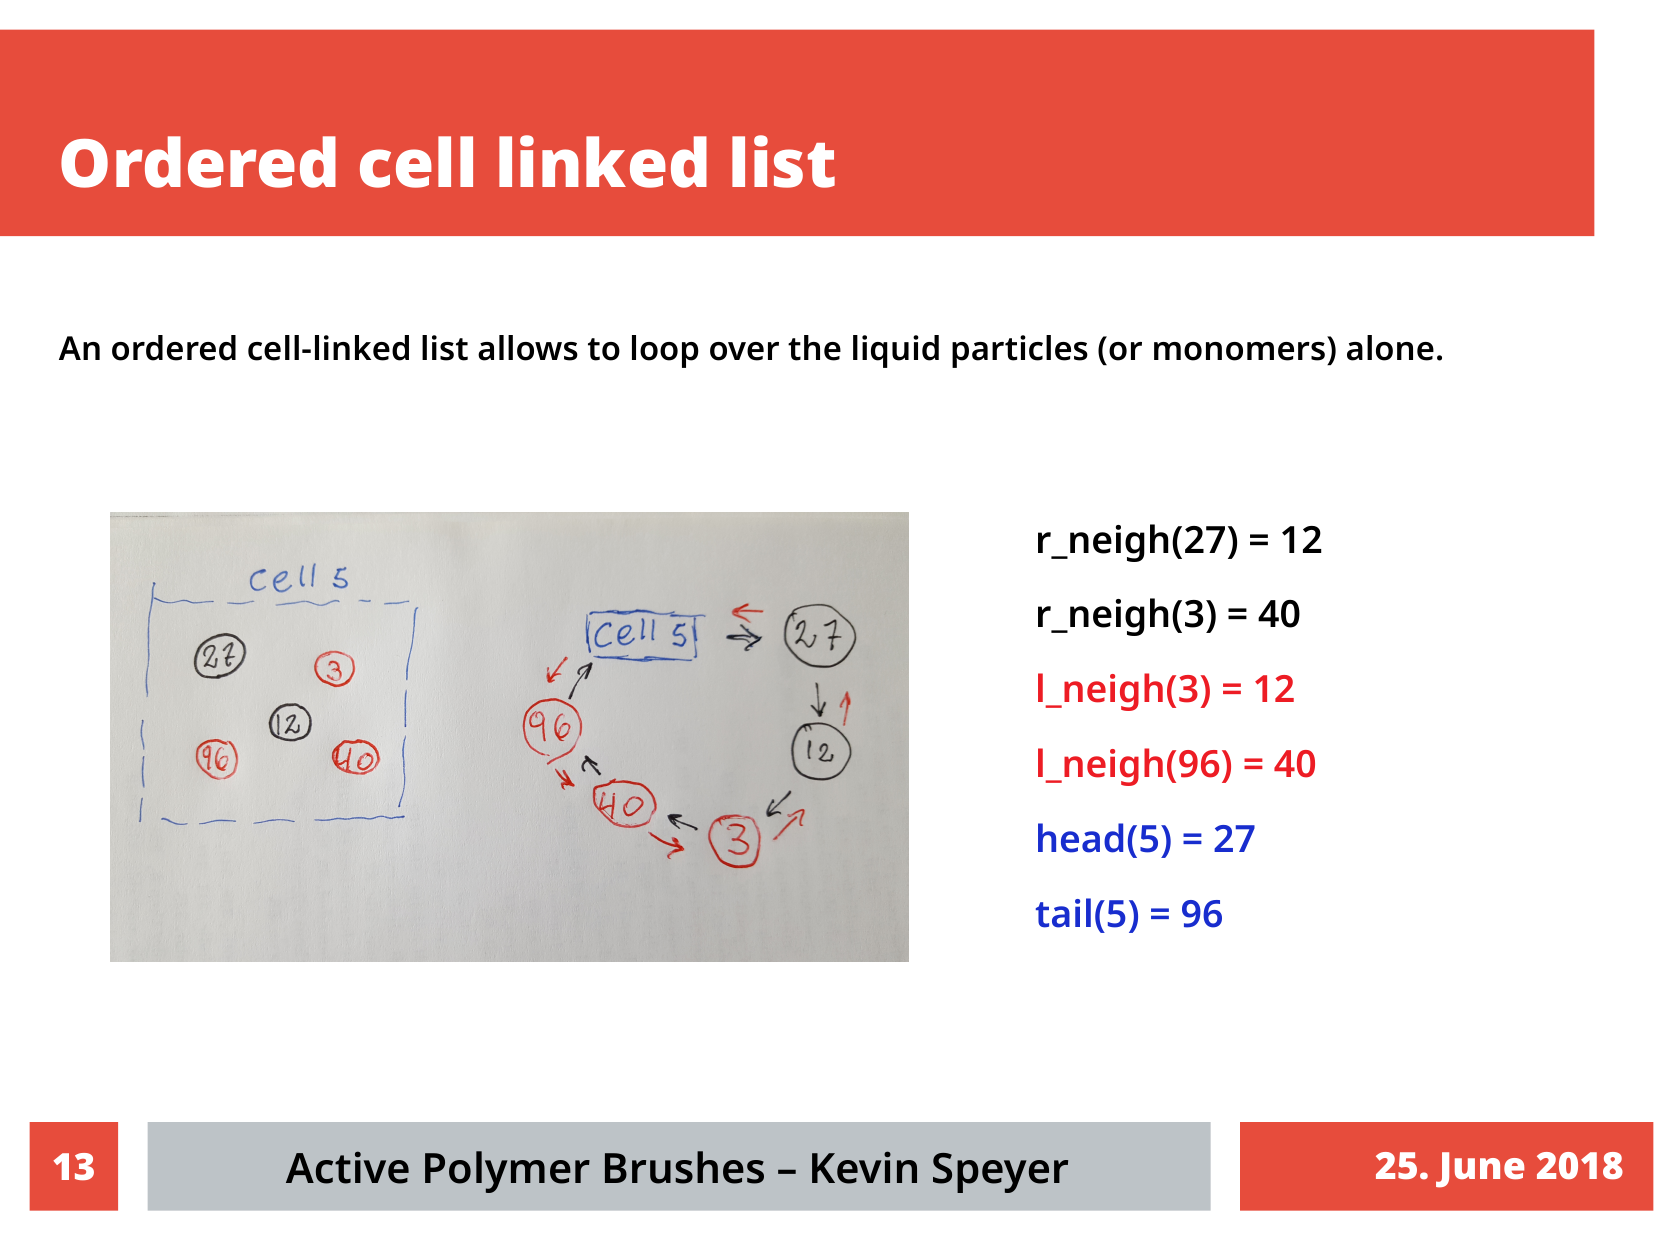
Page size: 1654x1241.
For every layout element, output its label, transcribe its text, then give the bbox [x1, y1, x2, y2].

list r_neigh(27) = 12 r_neigh(3) = 40 l_neigh(3) = 12 l_neigh(96) = 40 head(5) = 27 tail(5) = 96 [1035, 513, 1488, 1013]
picture [110, 512, 909, 962]
text_box Active Polymer Brushes – Kevin Speyer [149, 1138, 1206, 1198]
list An ordered cell-linked list allows to loop over the liquid particles (or monomers) alone. [59, 324, 1488, 380]
title Ordered cell linked list [59, 59, 1595, 207]
